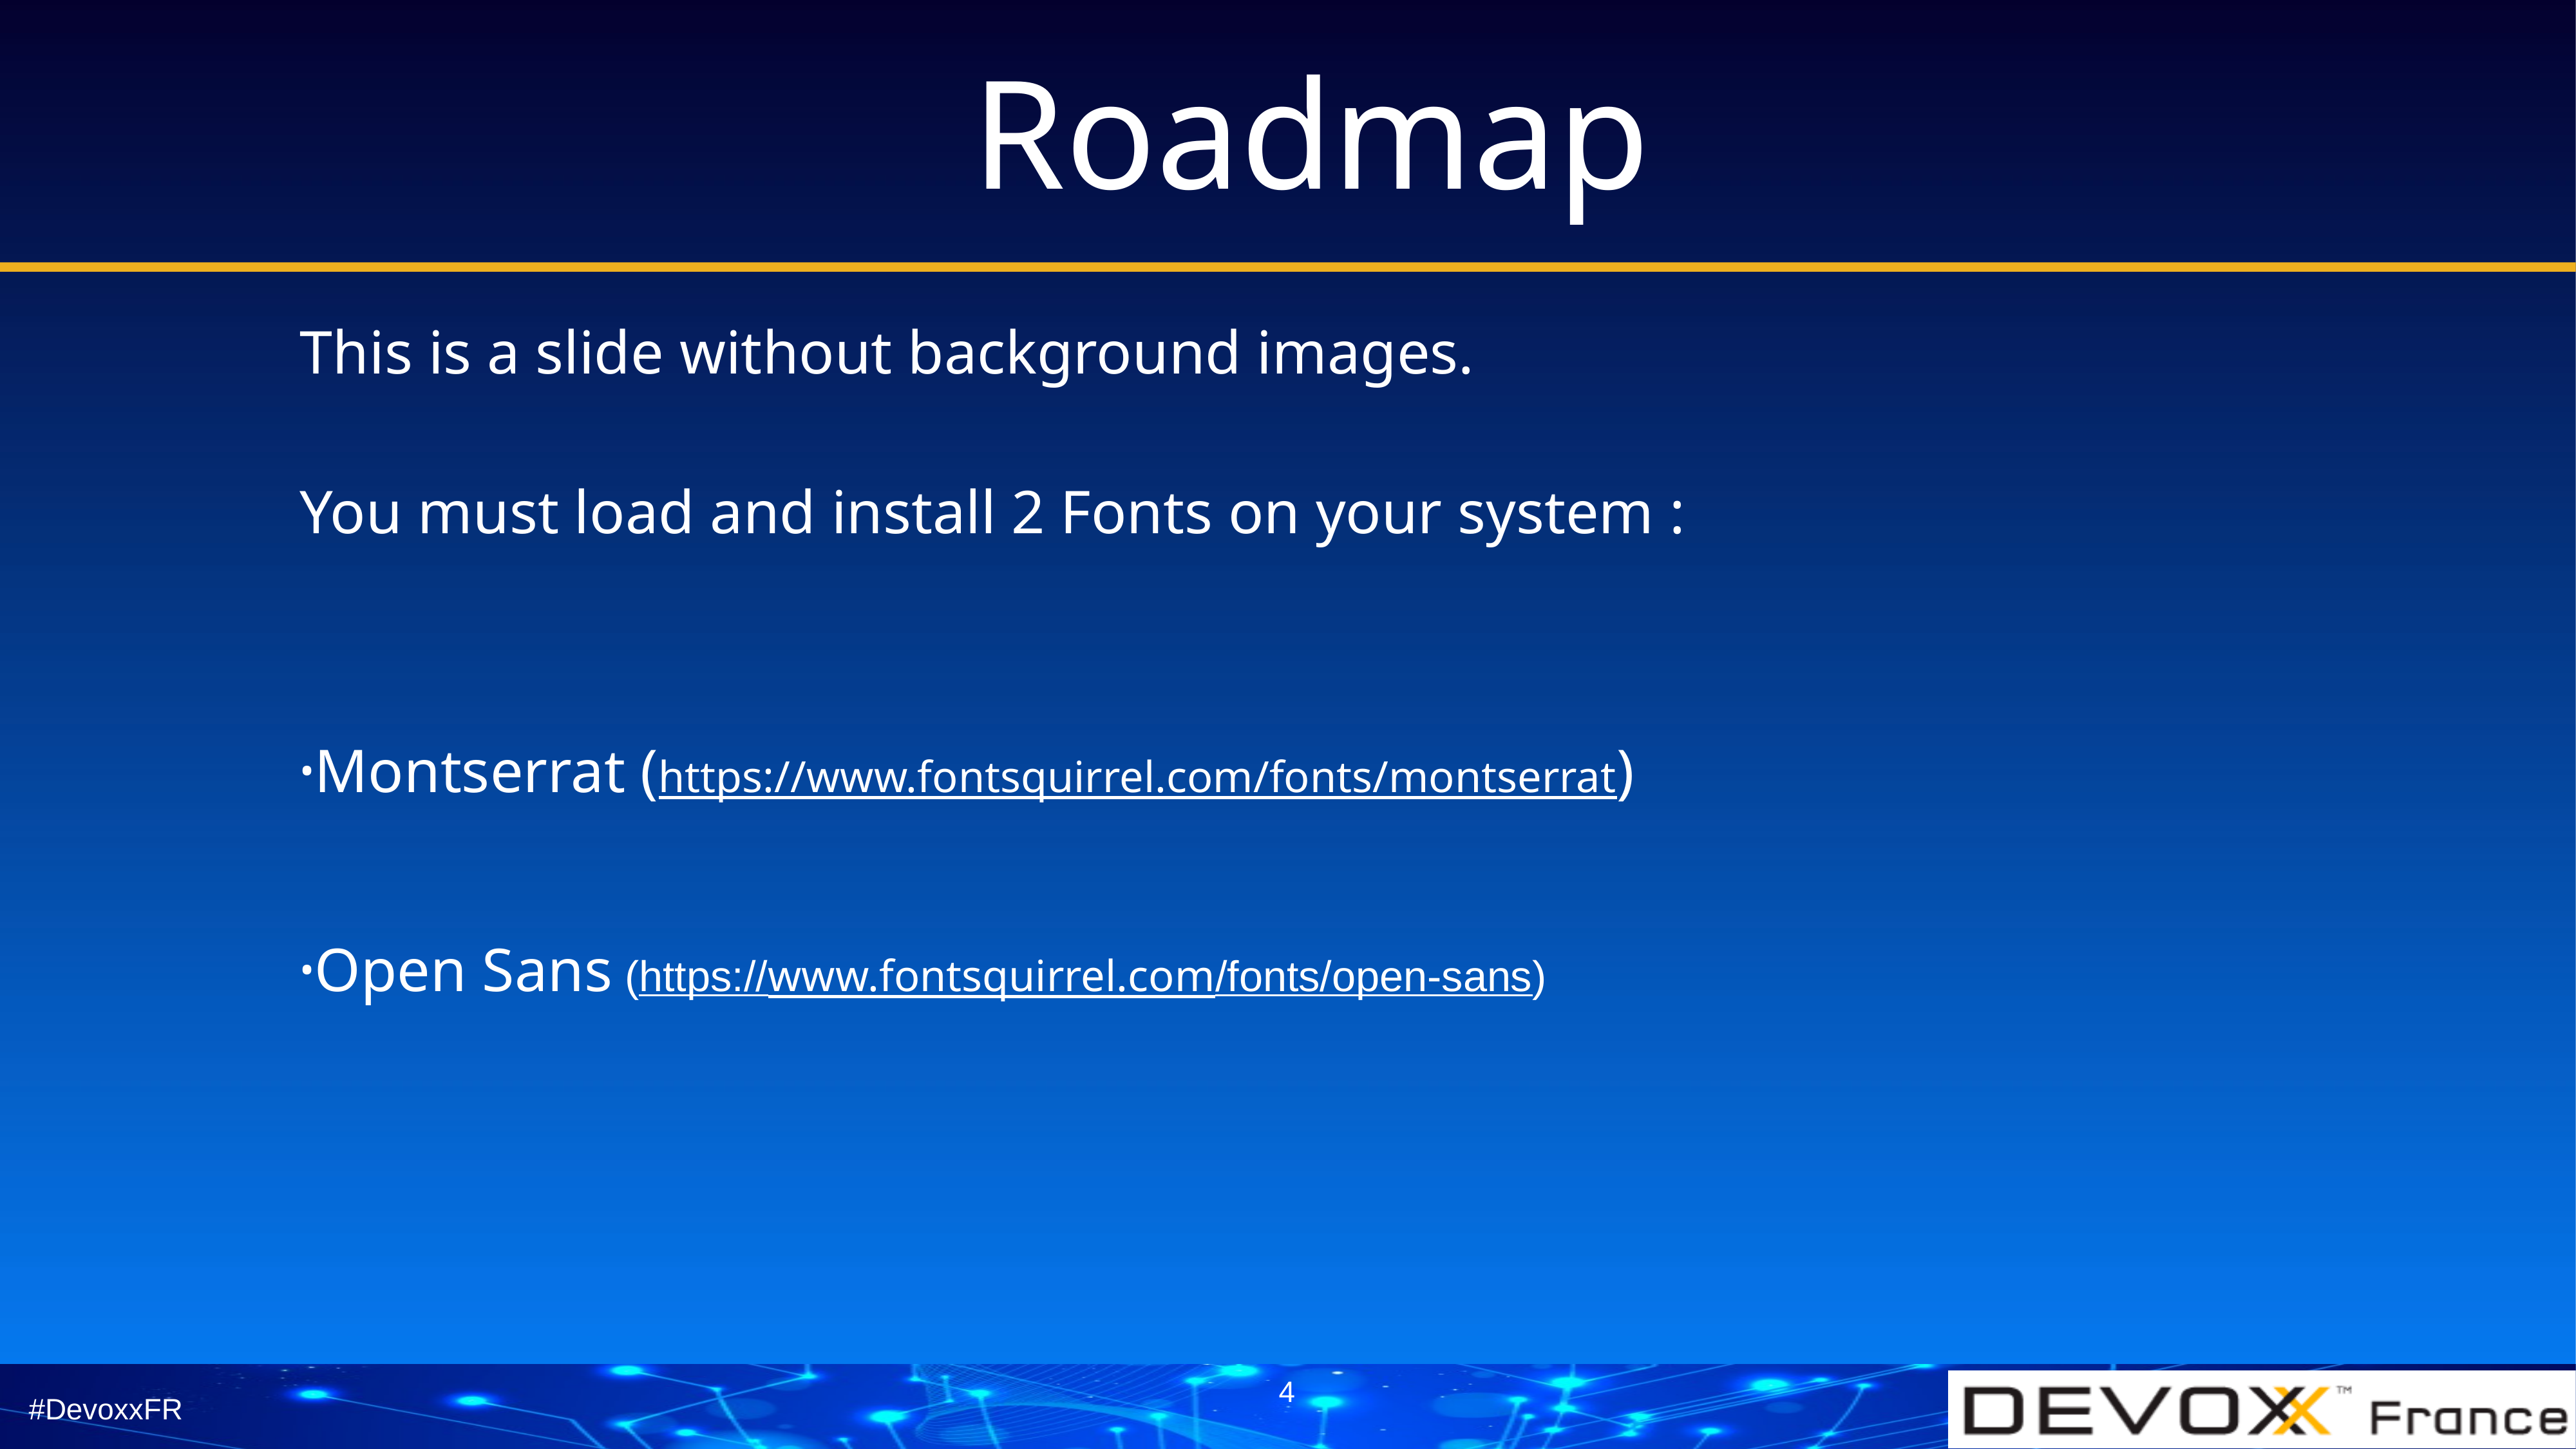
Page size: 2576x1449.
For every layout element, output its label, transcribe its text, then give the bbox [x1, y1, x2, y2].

picture [0, 272, 2576, 1449]
slide_number 4 [1270, 1375, 1304, 1427]
list This is a slide without background images. You must load and install 2 Fonts on your system : Montserrat (https://www.fontsquirrel.com/fonts/montserrat) Open Sans (https://www.fontsquirrel.com/fonts/open-sans) [299, 310, 2322, 1326]
picture [1316, 1445, 1324, 1448]
title Roadmap [299, 14, 2322, 247]
picture [0, 0, 2576, 262]
picture [748, 1440, 758, 1443]
picture [755, 1445, 766, 1449]
